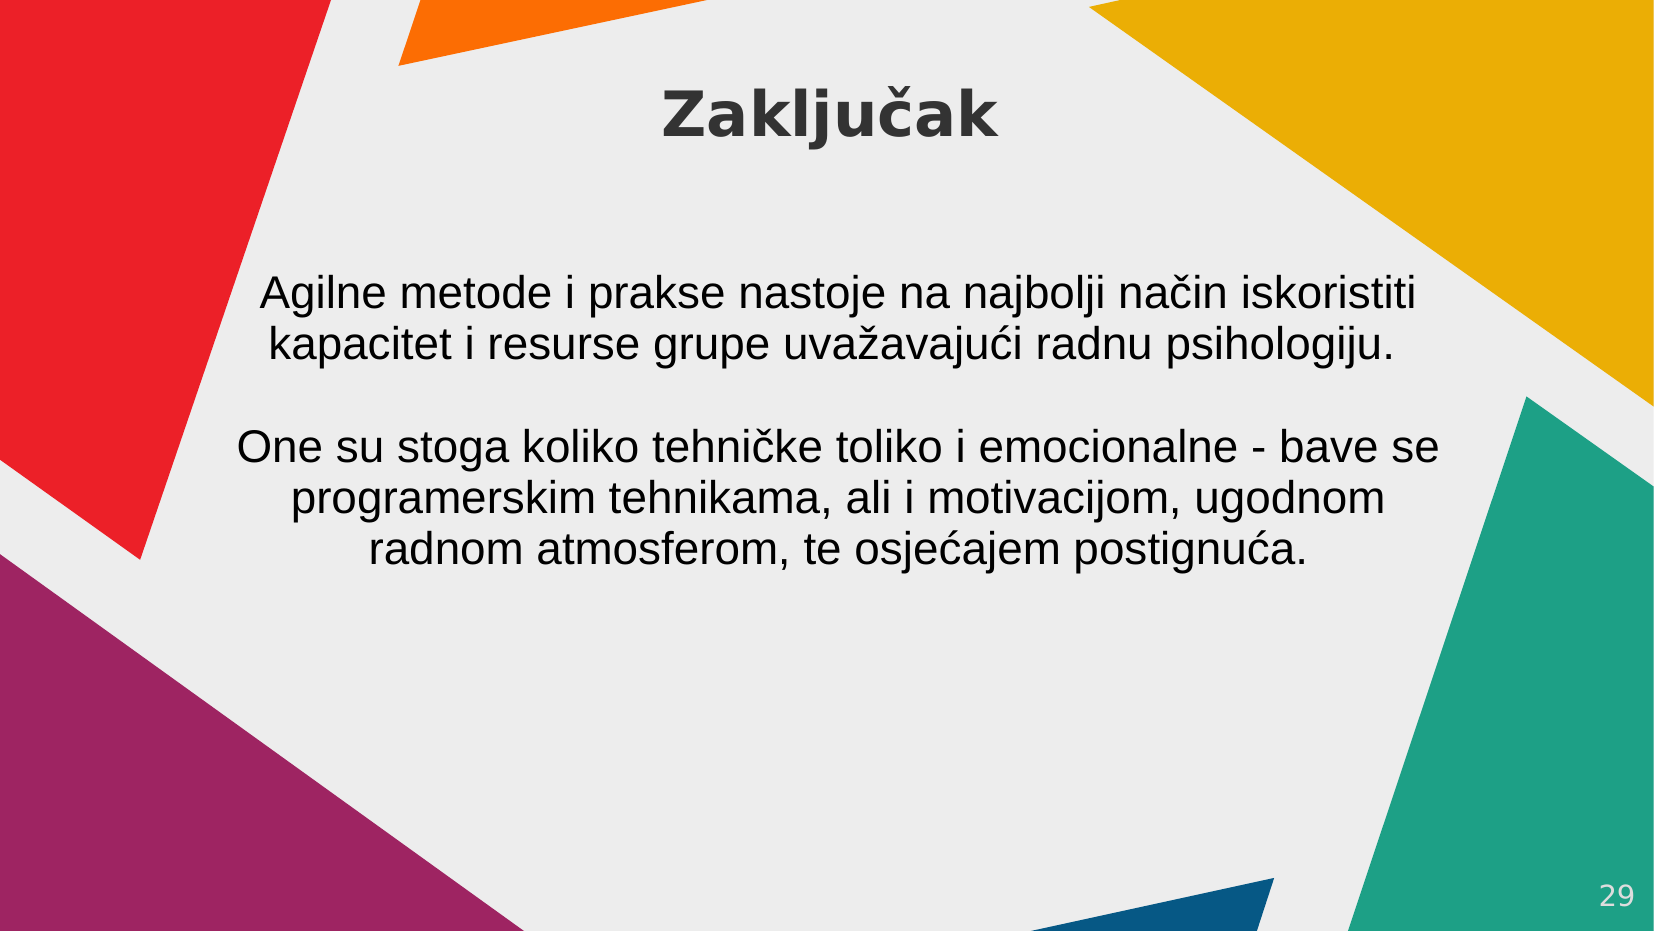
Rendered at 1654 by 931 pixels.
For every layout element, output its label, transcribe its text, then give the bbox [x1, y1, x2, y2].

subtitle Agilne metode i prakse nastoje na najbolji način iskoristiti kapacitet i resurse grupe uvažavajući radnu psihologiju. One su stoga koliko tehničke toliko i emocionalne - bave se programerskim tehnikama, ali i motivacijom, ugodnom radnom atmosferom, te osjećajem postignuća. [224, 121, 1453, 721]
title Zaključak [289, 36, 1372, 121]
